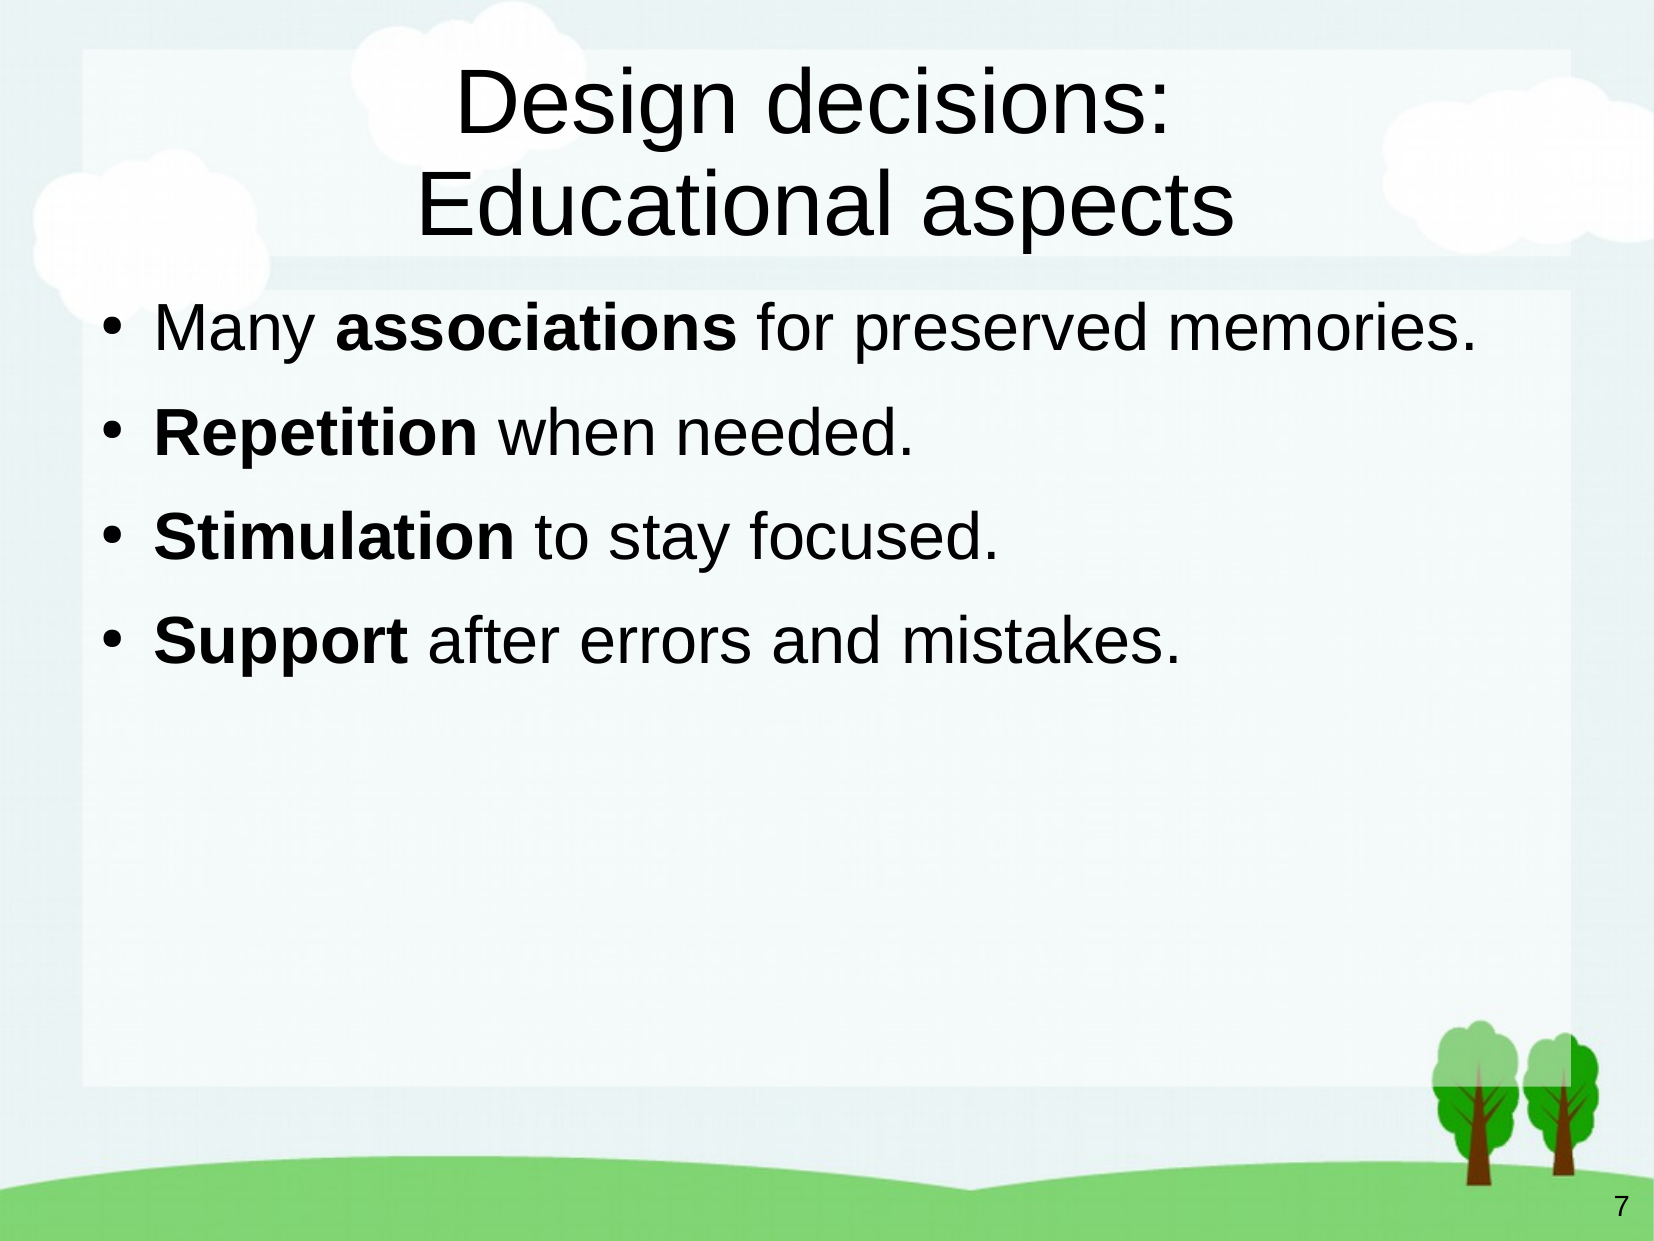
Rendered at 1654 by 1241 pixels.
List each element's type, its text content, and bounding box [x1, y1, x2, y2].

picture [0, 0, 1654, 1241]
list Many associations for preserved memories. Repetition when needed. Stimulation to stay focused. Support after errors and mistakes. [82, 290, 1571, 1087]
title Design decisions: Educational aspects [82, 49, 1571, 257]
